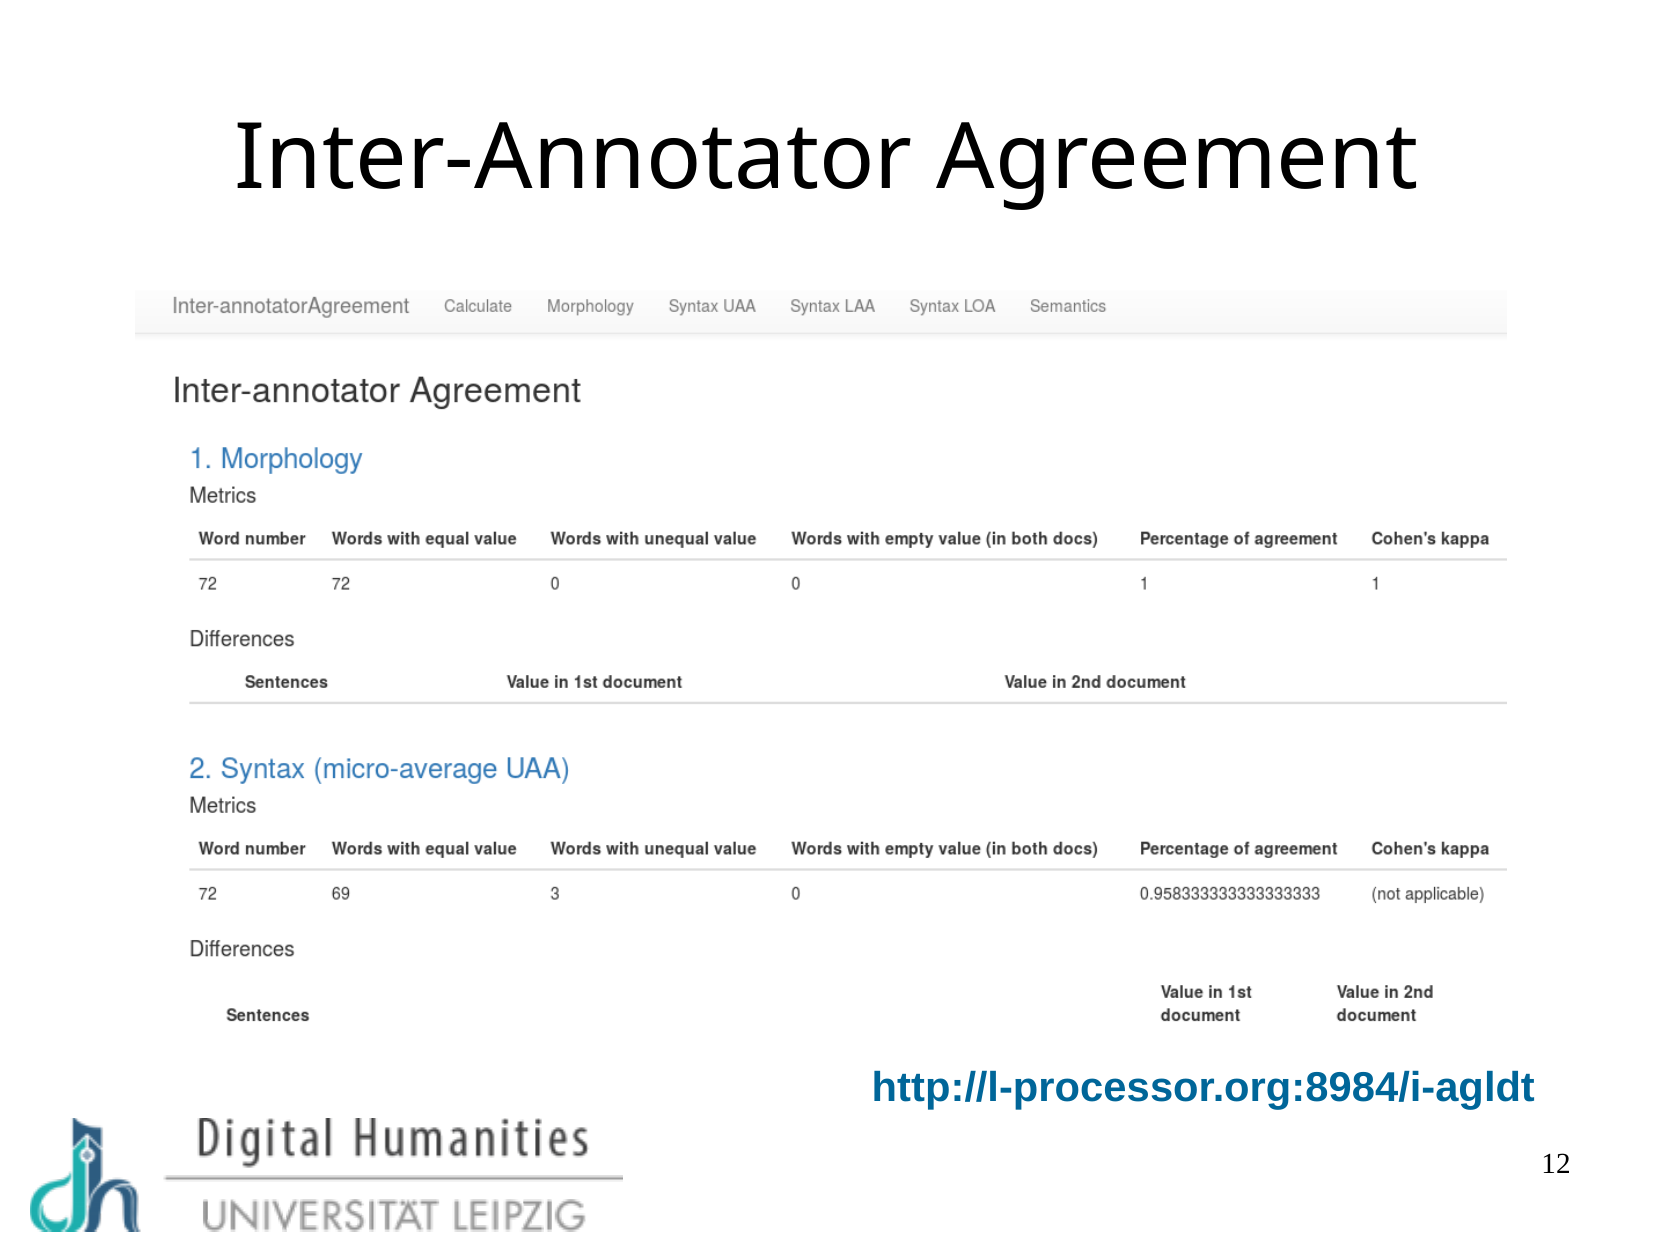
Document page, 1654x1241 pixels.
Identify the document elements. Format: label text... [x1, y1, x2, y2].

text_box http://l-processor.org:8984/i-agldt [856, 1055, 1551, 1118]
picture [30, 1118, 623, 1232]
picture [135, 290, 1507, 1036]
title Inter-Annotator Agreement [82, 49, 1571, 257]
